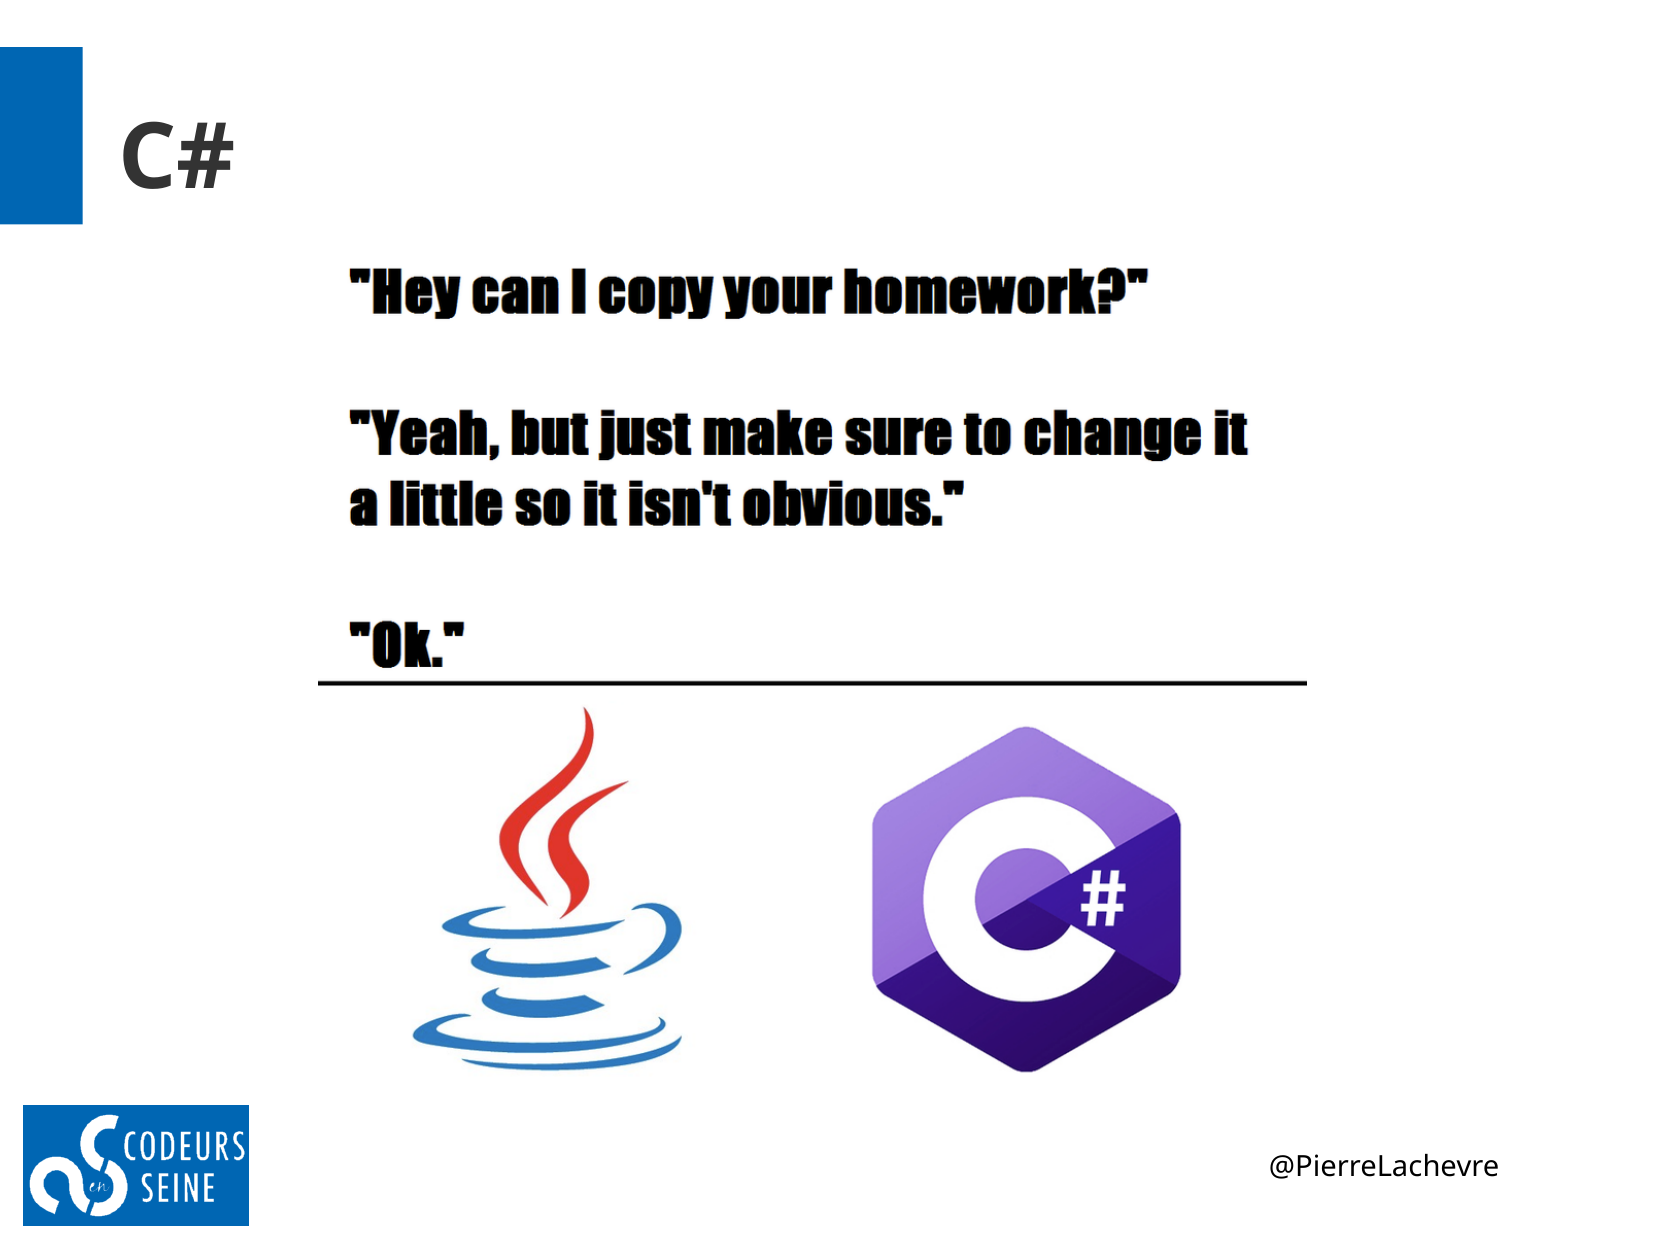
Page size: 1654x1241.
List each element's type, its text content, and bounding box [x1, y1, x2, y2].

picture [318, 212, 1307, 1123]
title C# [118, 49, 1571, 257]
picture [23, 1105, 249, 1226]
